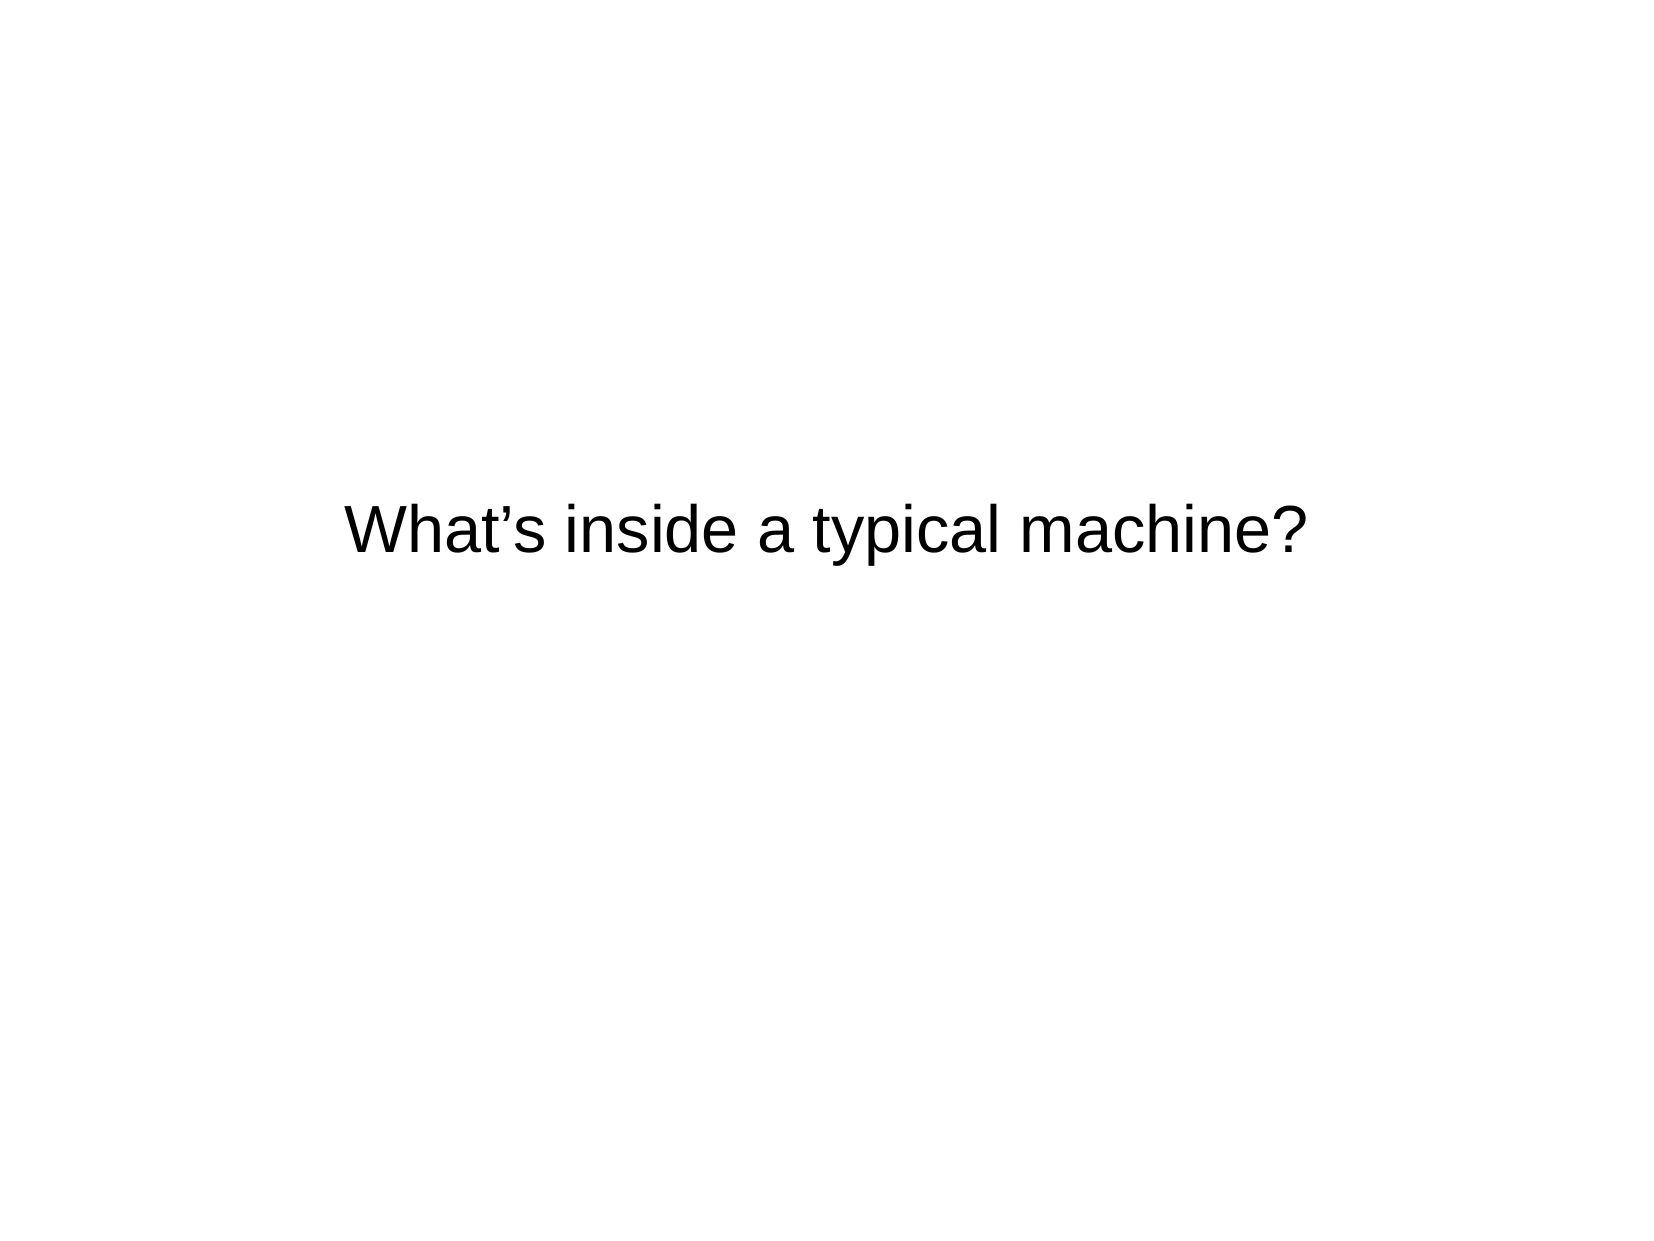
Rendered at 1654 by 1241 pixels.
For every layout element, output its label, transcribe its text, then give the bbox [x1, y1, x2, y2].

subtitle What’s inside a typical machine? [82, 49, 1571, 1010]
